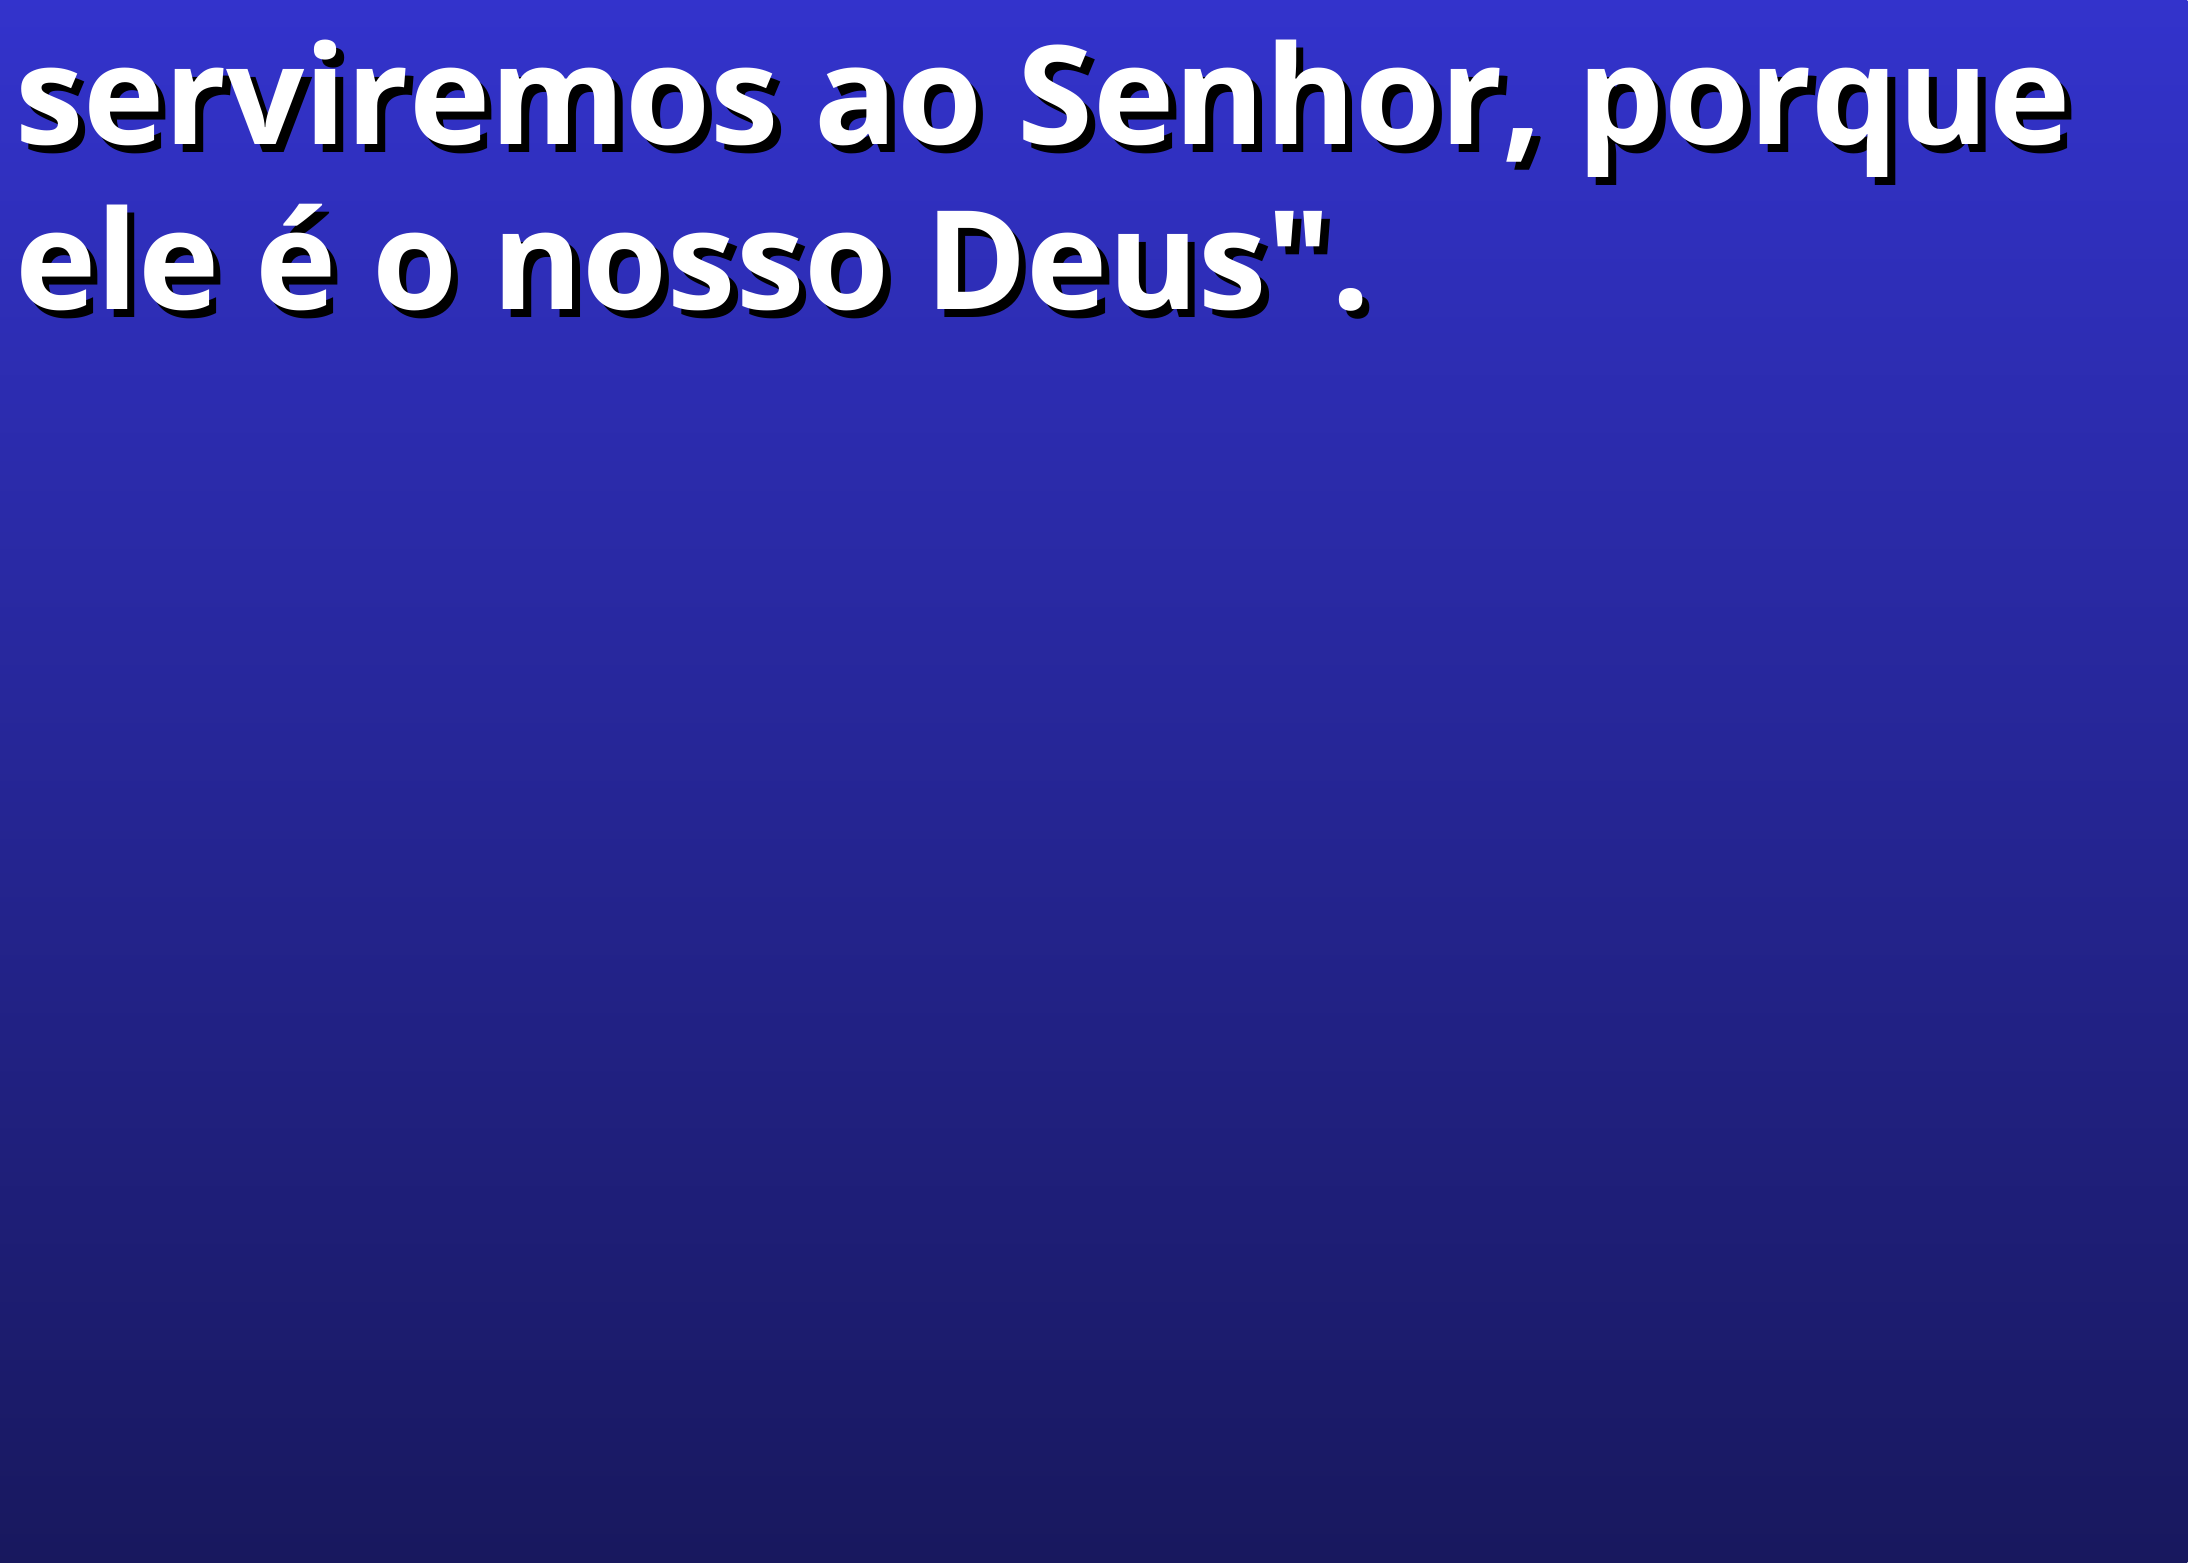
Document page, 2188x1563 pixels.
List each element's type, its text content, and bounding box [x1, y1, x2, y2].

text_box serviremos ao Senhor, porque ele é o nosso Deus". [0, 0, 2188, 345]
